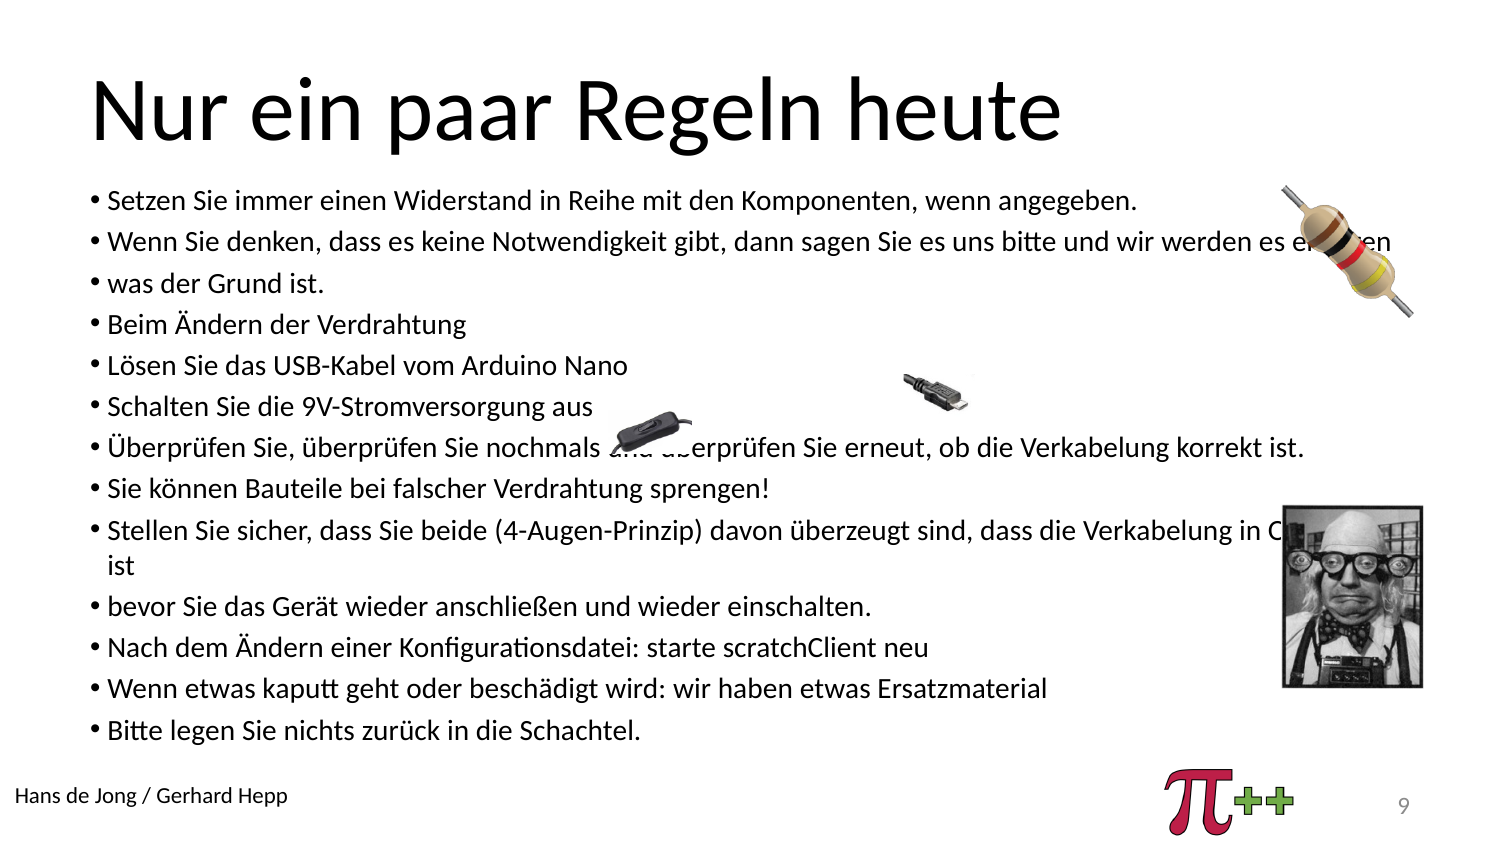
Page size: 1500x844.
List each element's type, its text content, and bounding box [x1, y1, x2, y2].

slide_number <getal> [1340, 782, 1425, 827]
picture [1281, 504, 1424, 689]
title Nur ein paar Regeln heute [75, 33, 1425, 173]
picture [1281, 185, 1414, 318]
picture [608, 410, 692, 454]
list Setzen Sie immer einen Widerstand in Reihe mit den Komponenten, wenn angegeben. Wenn Sie denken, dass es keine Notwendigkeit gibt, dann sagen Sie es uns bitte und wir werden es erklären was der Grund ist. Beim Ändern der Verdrahtung Lösen Sie das USB-Kabel vom Arduino Nano Schalten Sie die 9V-Stromversorgung aus Überprüfen Sie, überprüfen Sie nochmals und überprüfen Sie erneut, ob die Verkabelung korrekt ist. Sie können Bauteile bei falscher Verdrahtung sprengen! Stellen Sie sicher, dass Sie beide (4-Augen-Prinzip) davon überzeugt sind, dass die Verkabelung in Ordnung ist bevor Sie das Gerät wieder anschließen und wieder einschalten. Nach dem Ändern einer Konfigurationsdatei: starte scratchClient neu Wenn etwas kaputt geht oder beschädigt wird: wir haben etwas Ersatzmaterial Bitte legen Sie nichts zurück in die Schachtel. [75, 173, 1425, 788]
picture [1163, 788, 1294, 836]
picture [903, 374, 975, 422]
